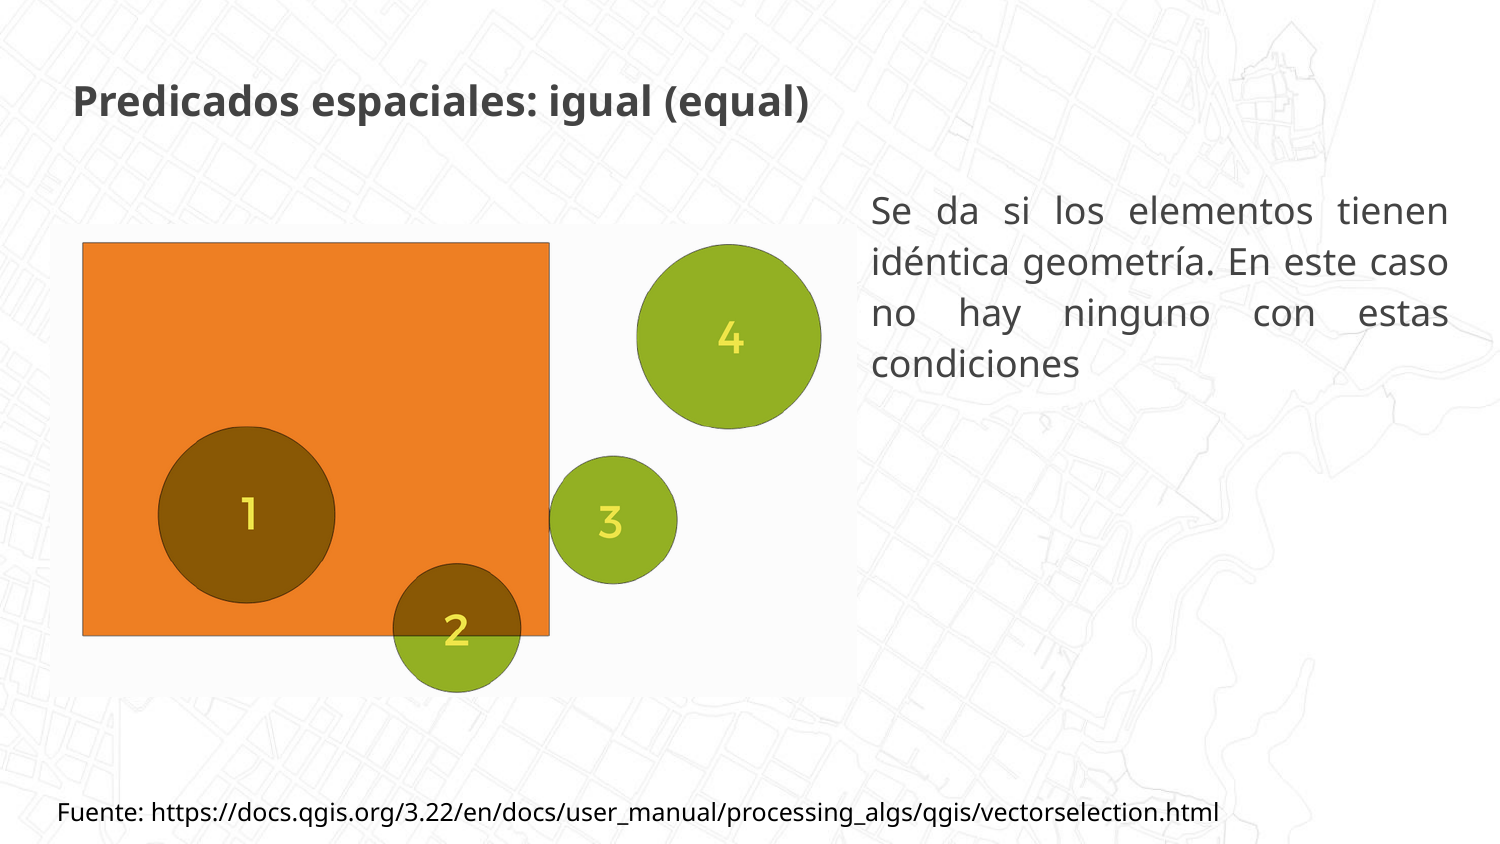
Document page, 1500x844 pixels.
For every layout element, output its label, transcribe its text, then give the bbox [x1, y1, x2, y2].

text_box Se da si los elementos tienen idéntica geometría. En este caso no hay ninguno con estas condiciones [856, 177, 1465, 709]
picture [0, 0, 1500, 844]
text_box Predicados espaciales: igual (equal) [57, 64, 1004, 198]
text_box Fuente: https://docs.qgis.org/3.22/en/docs/user_manual/processing_algs/qgis/vectorselection.html [42, 787, 1500, 844]
